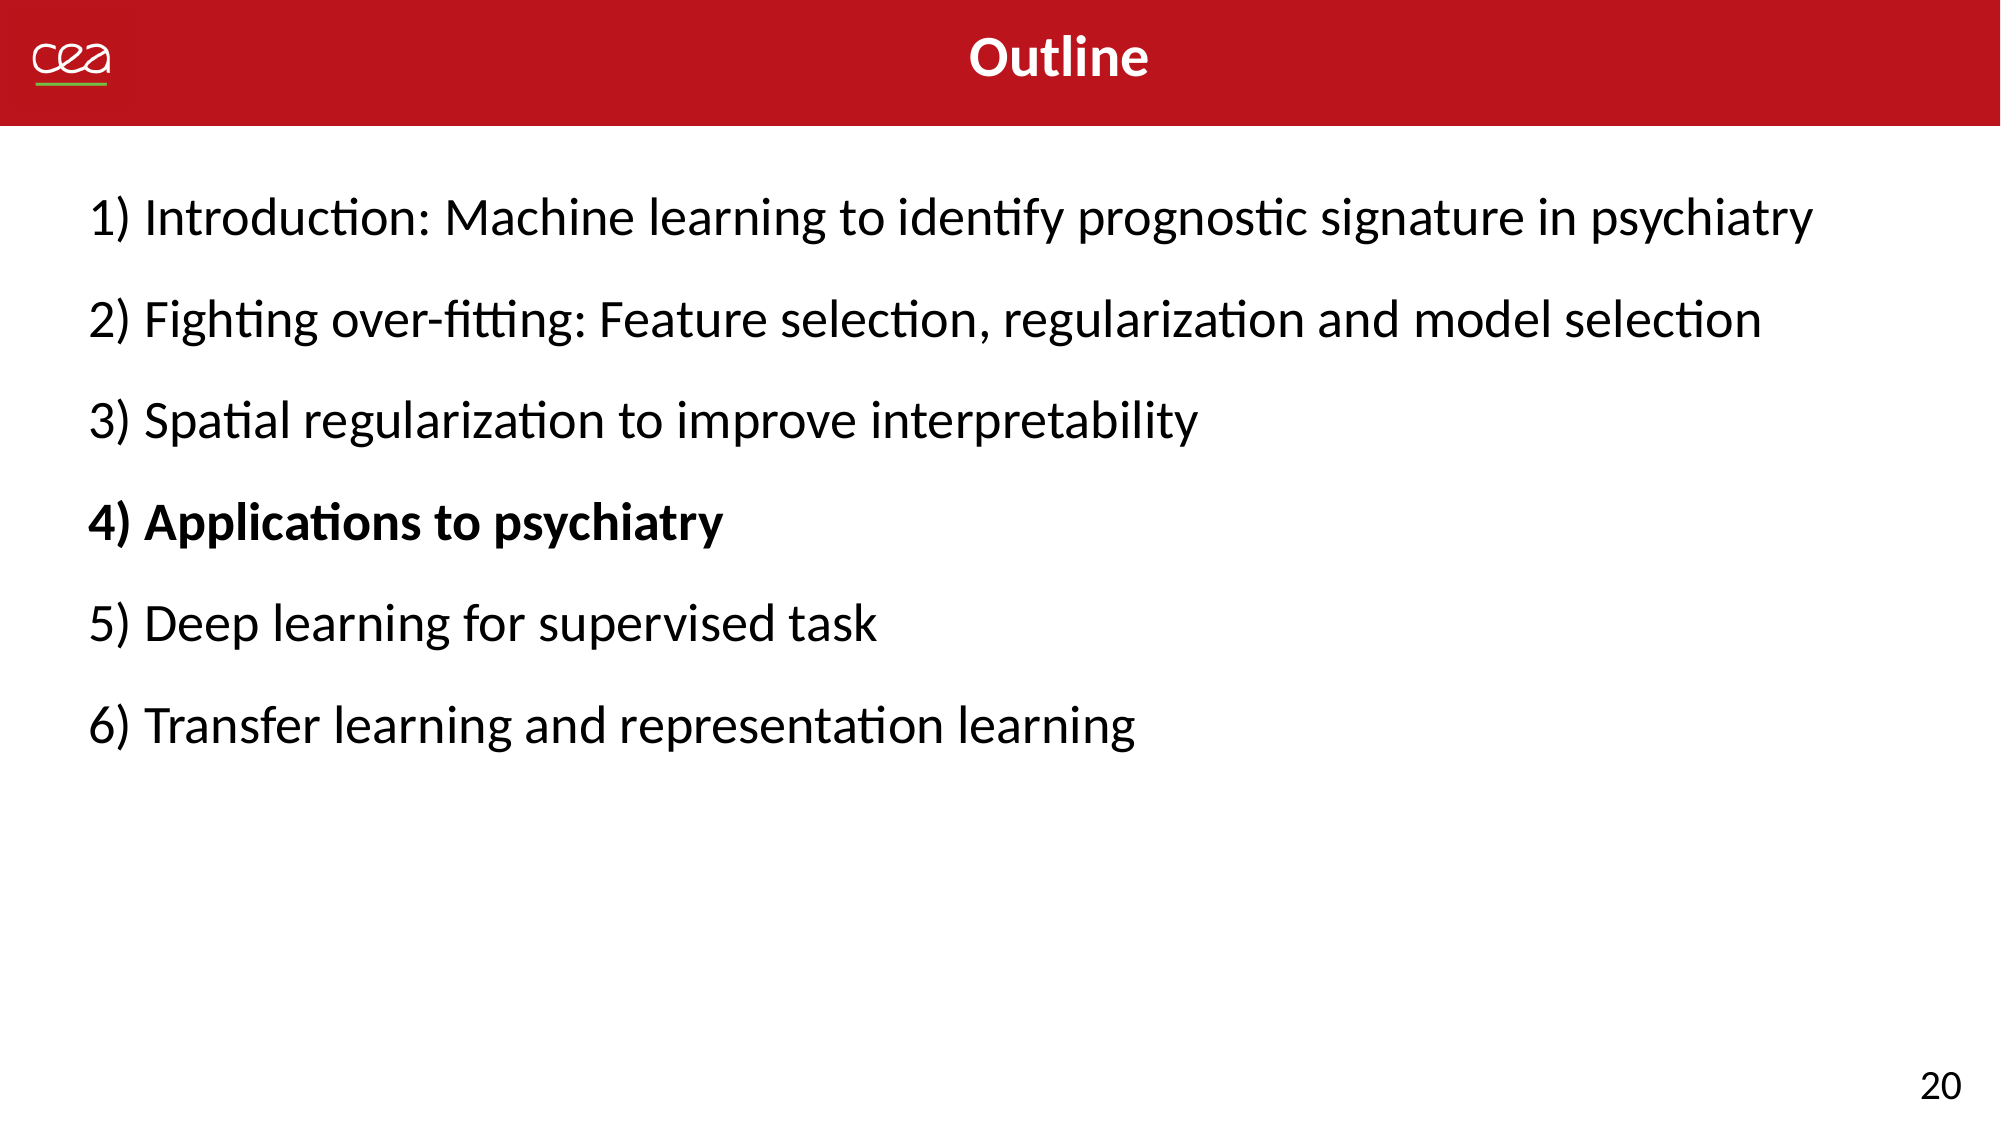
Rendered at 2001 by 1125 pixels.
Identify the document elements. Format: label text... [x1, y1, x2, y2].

text_box Introduction: Machine learning to identify prognostic signature in psychiatry Fighting over-fitting: Feature selection, regularization and model selection Spatial regularization to improve interpretability Applications to psychiatry Deep learning for supervised task Transfer learning and representation learning [73, 187, 1832, 765]
picture [9, 8, 120, 109]
title Outline [120, 0, 2000, 124]
